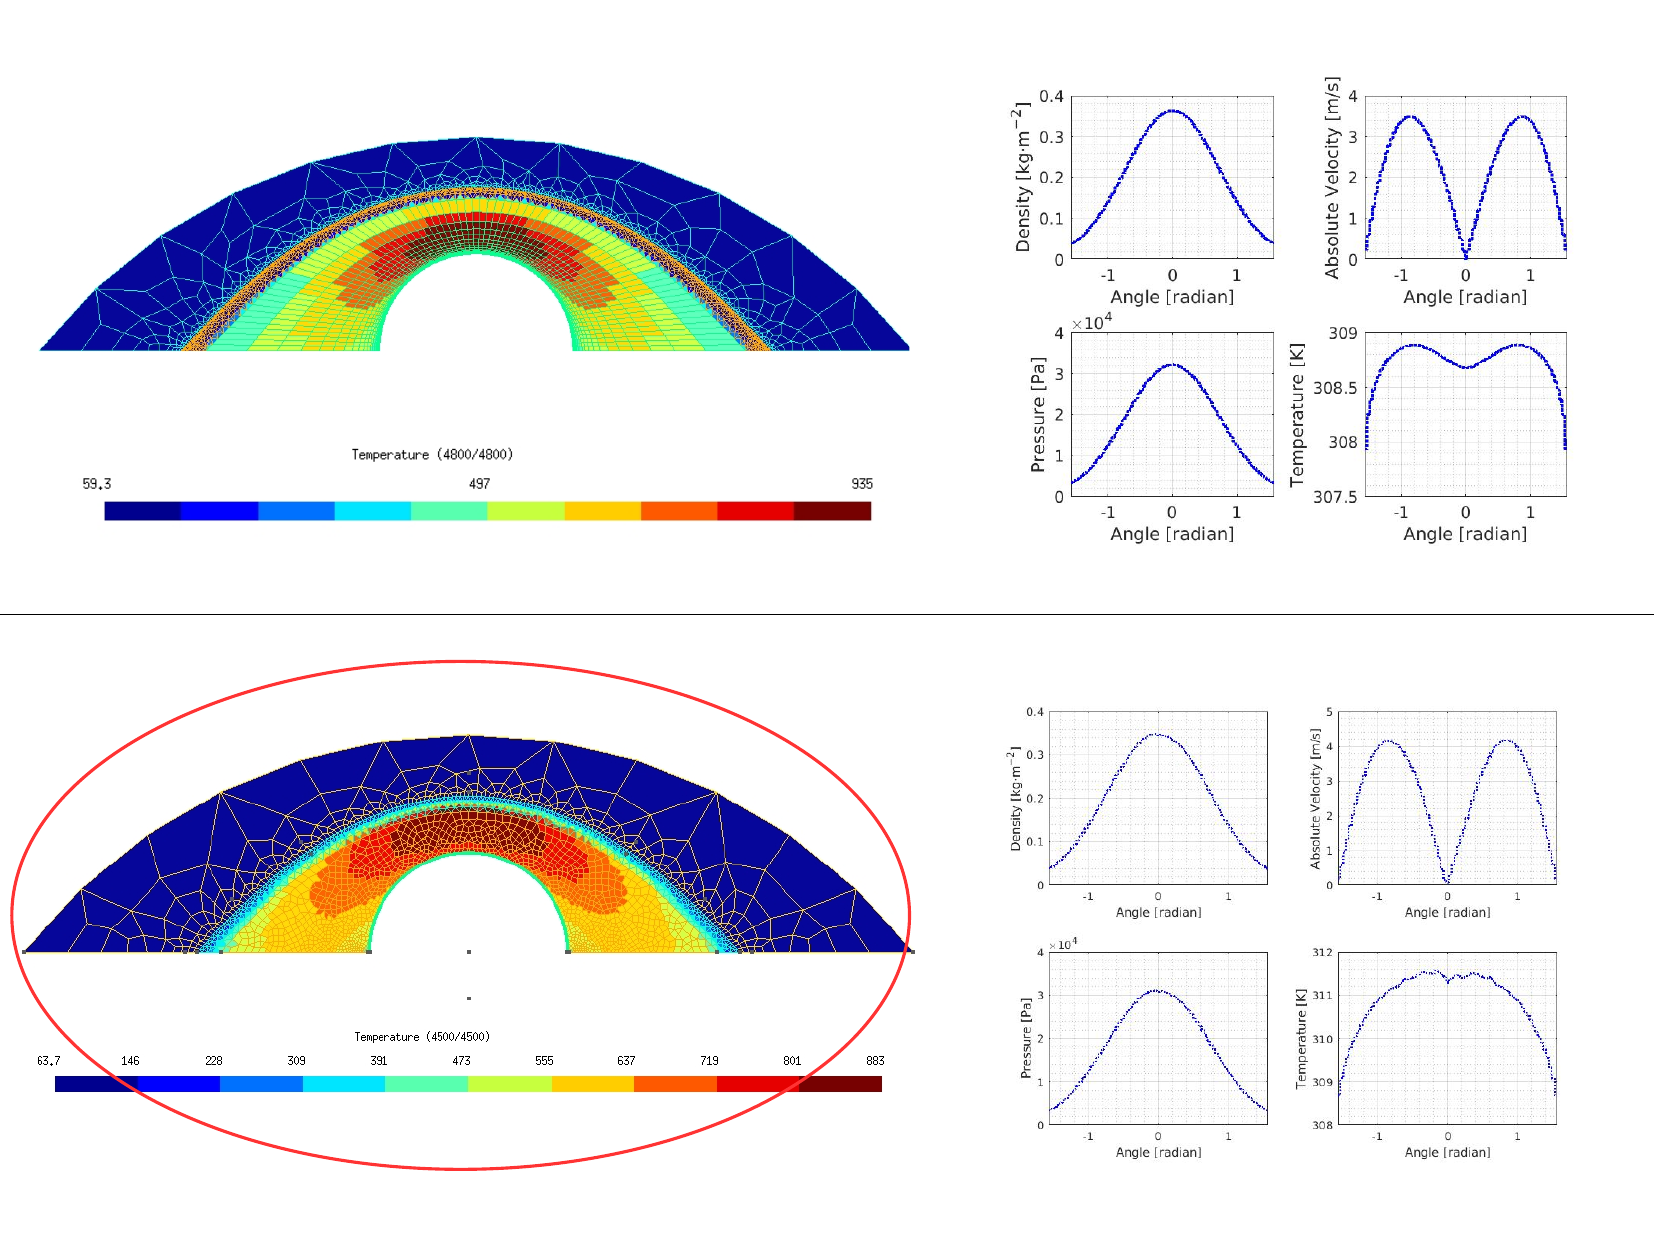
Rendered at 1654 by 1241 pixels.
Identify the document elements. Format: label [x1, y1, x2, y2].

picture [14, 708, 907, 987]
picture [11, 938, 27, 987]
picture [963, 673, 1619, 1181]
picture [39, 997, 883, 1111]
picture [11, 708, 194, 892]
picture [11, 59, 910, 367]
picture [753, 997, 945, 1111]
picture [964, 58, 1630, 558]
picture [59, 401, 910, 544]
picture [727, 708, 945, 987]
picture [11, 997, 168, 1111]
